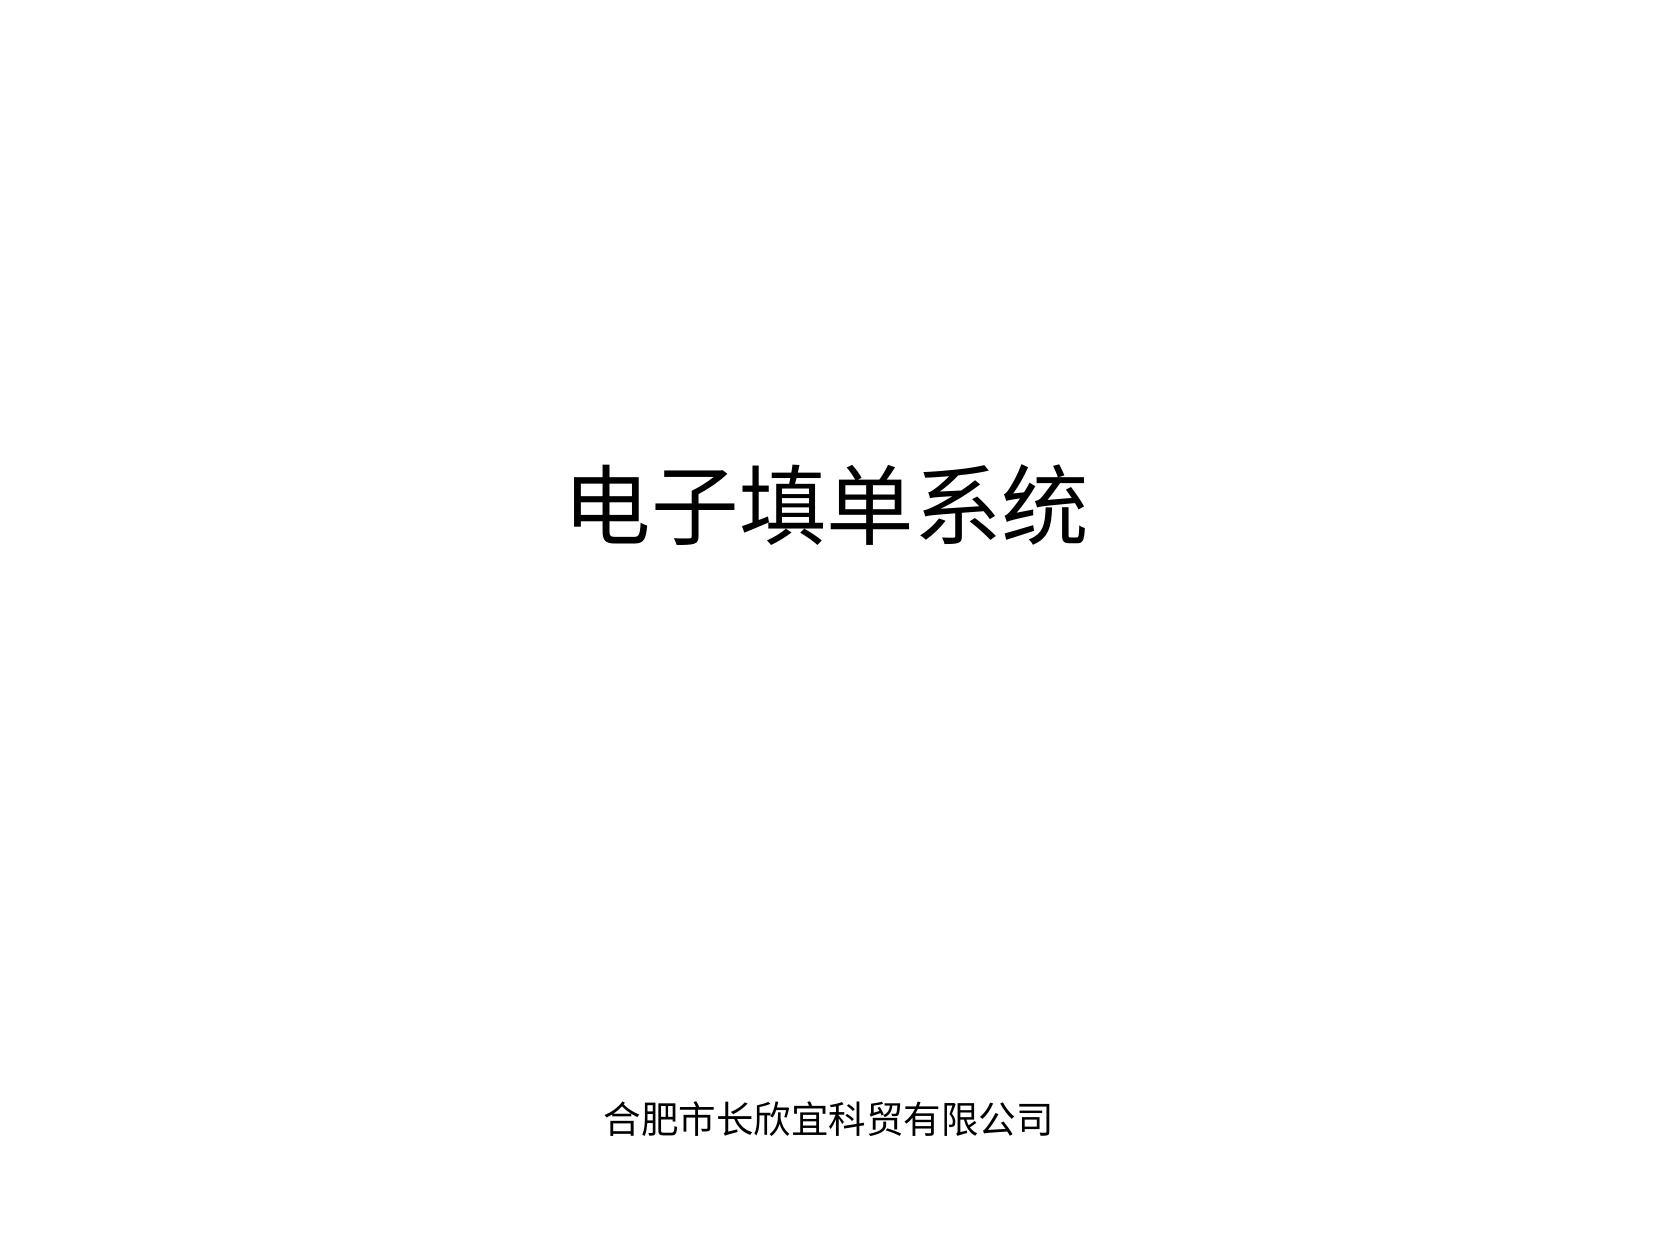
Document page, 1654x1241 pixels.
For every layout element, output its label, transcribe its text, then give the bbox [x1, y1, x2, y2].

text_box 合肥市长欣宜科贸有限公司 [589, 1092, 1069, 1151]
text_box 电子填单系统 [549, 429, 1111, 532]
